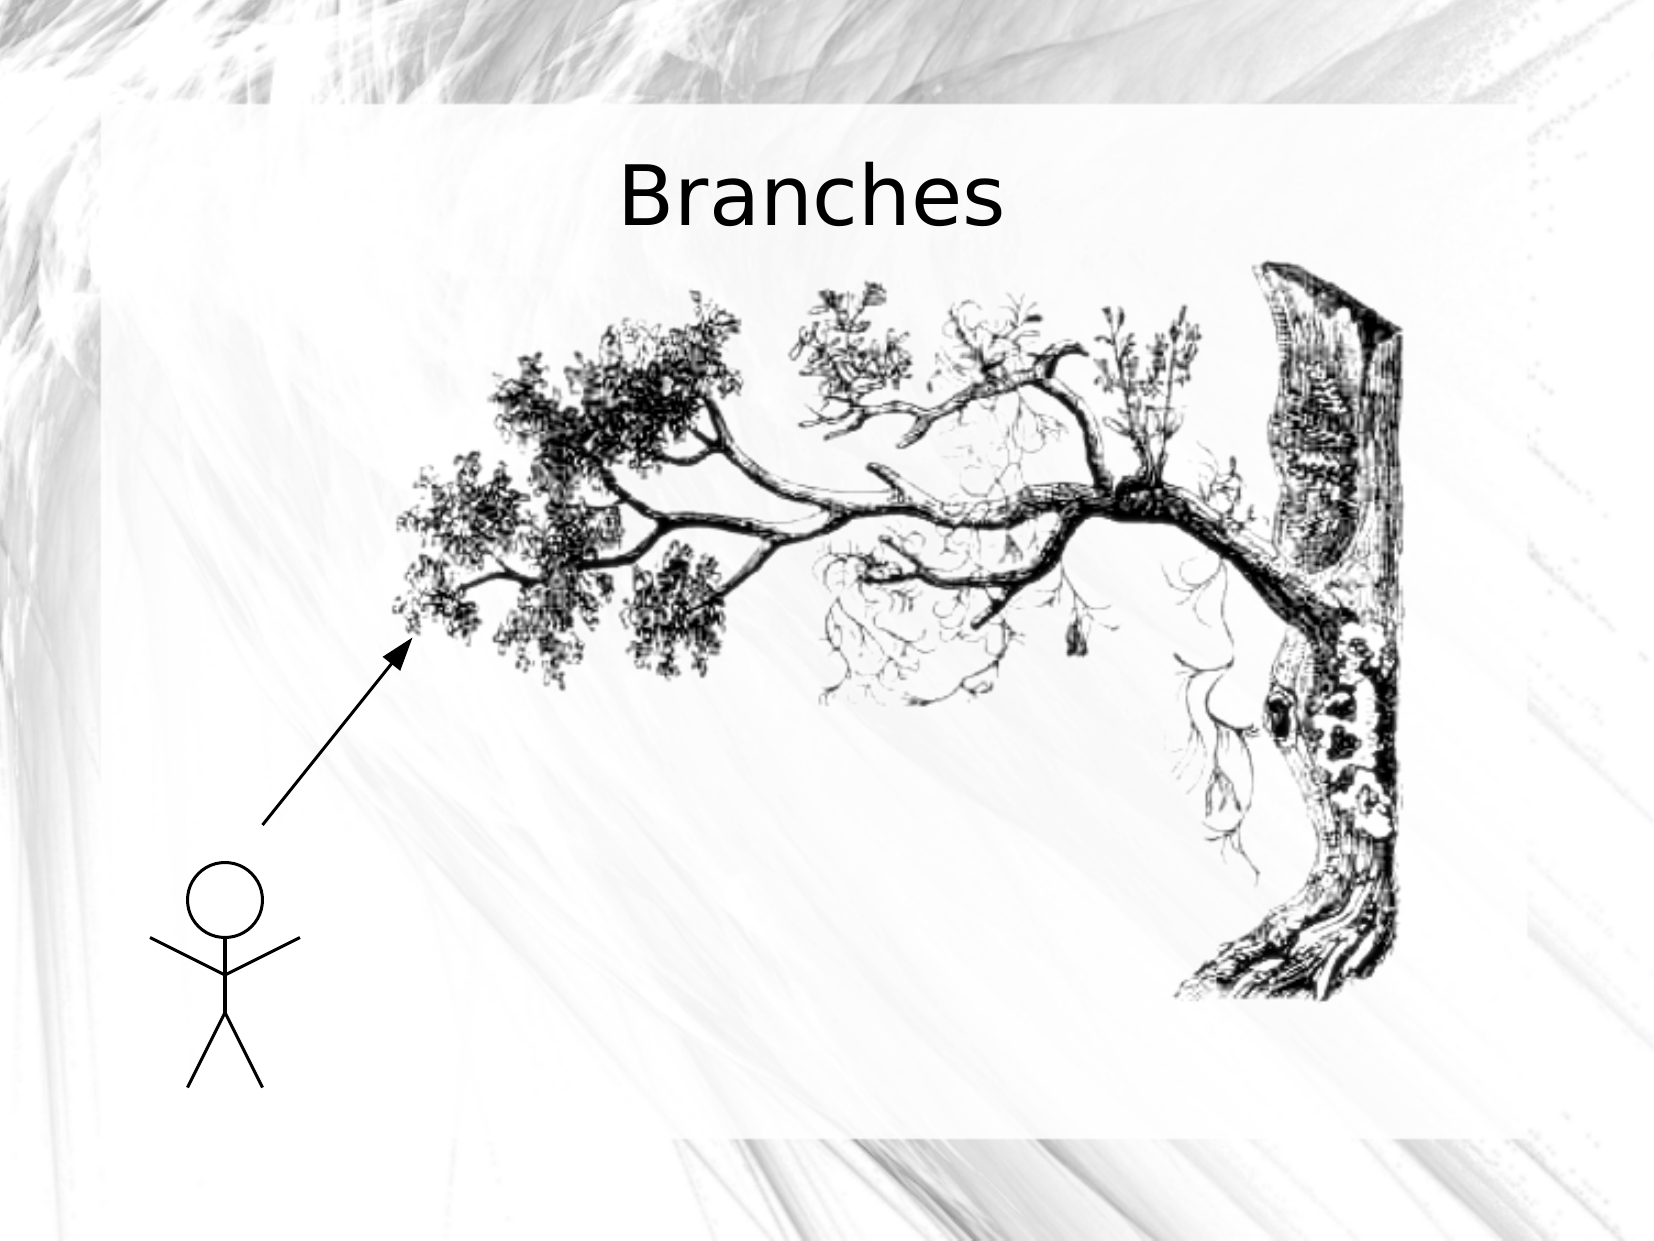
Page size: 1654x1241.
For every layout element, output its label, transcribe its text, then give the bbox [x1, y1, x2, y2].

picture [0, 0, 1654, 1241]
title Branches [118, 112, 1506, 281]
